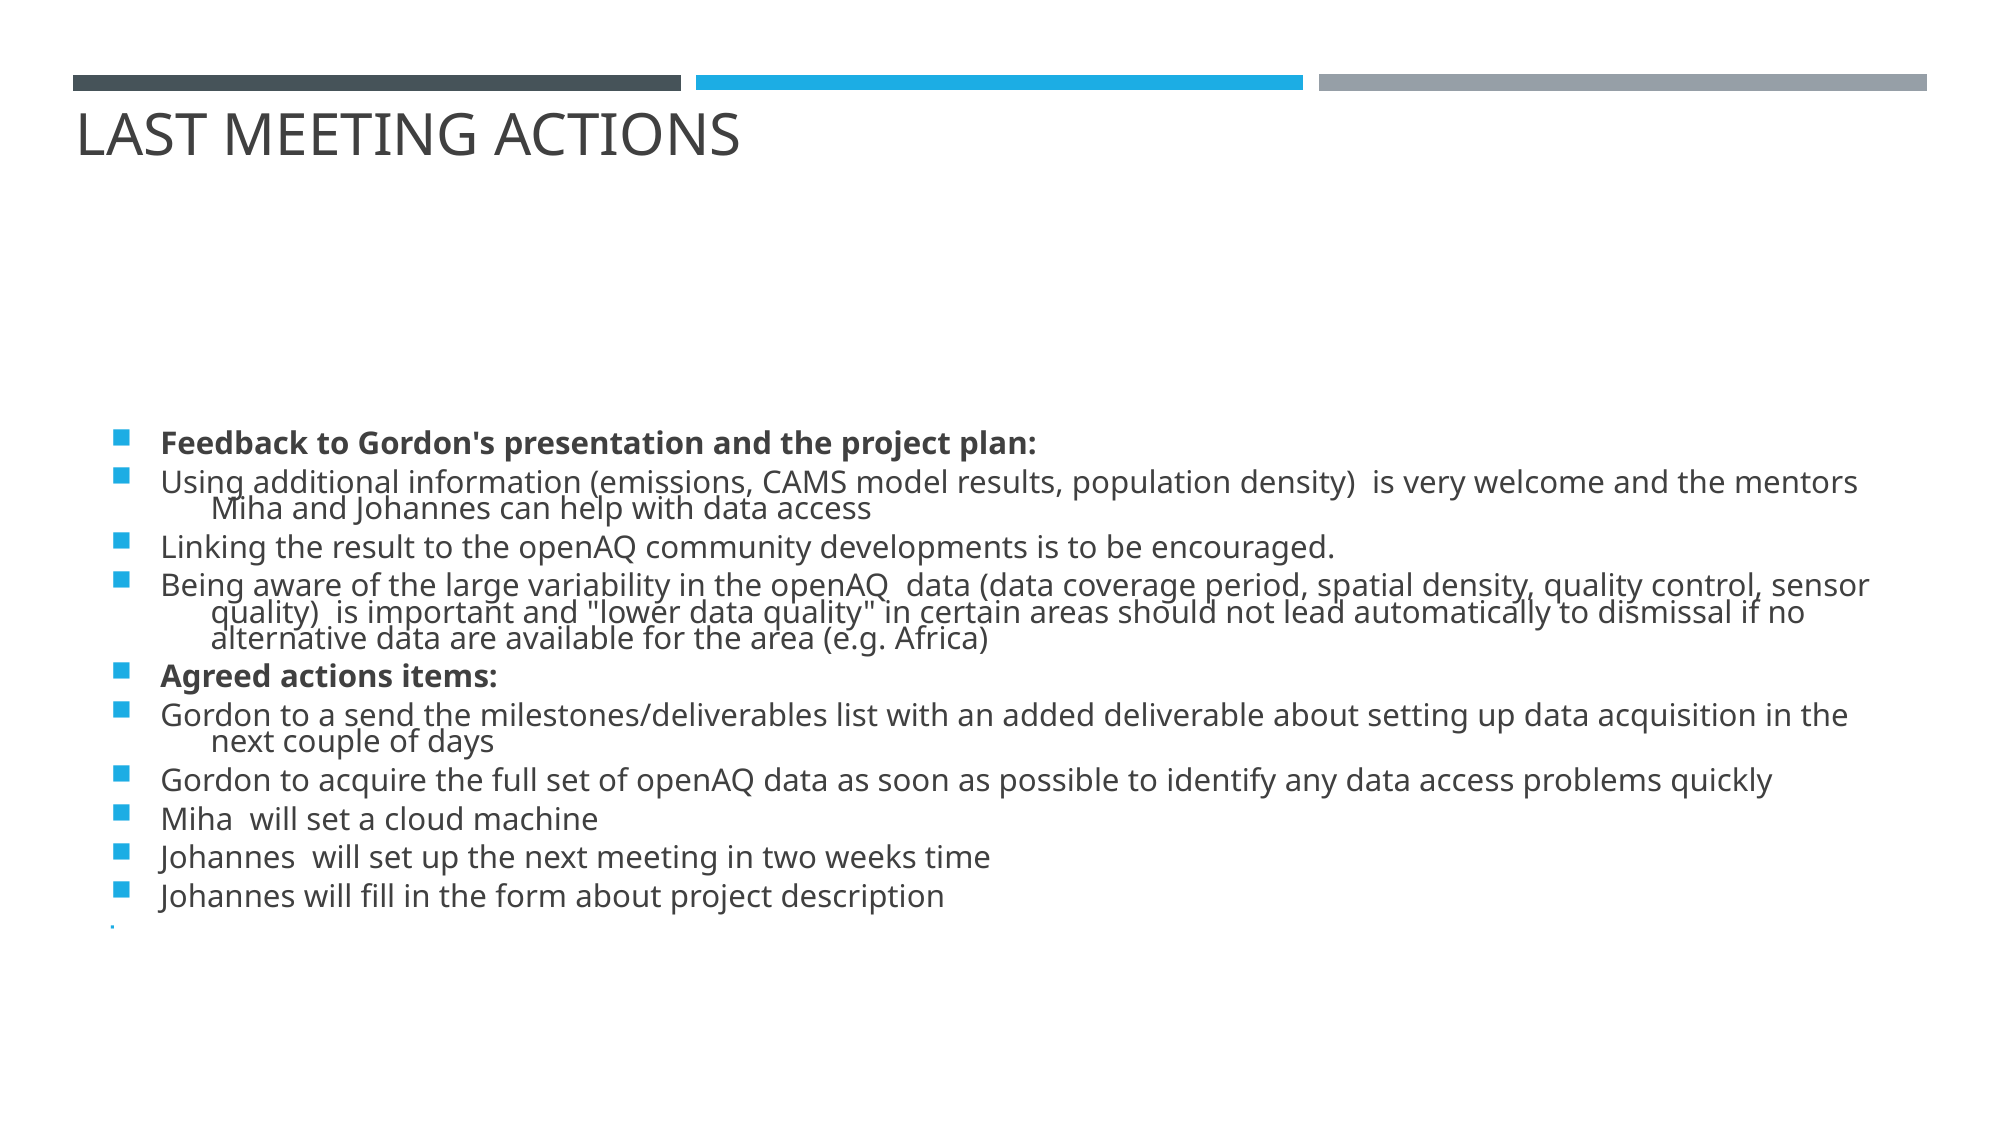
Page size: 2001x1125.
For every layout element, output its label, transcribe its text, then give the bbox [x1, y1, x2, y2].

list Feedback to Gordon's presentation and the project plan: Using additional information (emissions, CAMS model results, population density) is very welcome and the mentors Miha and Johannes can help with data access Linking the result to the openAQ community developments is to be encouraged. Being aware of the large variability in the openAQ data (data coverage period, spatial density, quality control, sensor quality) is important and "lower data quality" in certain areas should not lead automatically to dismissal if no alternative data are available for the area (e.g. Africa) Agreed actions items: Gordon to a send the milestones/deliverables list with an added deliverable about setting up data acquisition in the next couple of days Gordon to acquire the full set of openAQ data as soon as possible to identify any data access problems quickly Miha will set a cloud machine Johannes will set up the next meeting in two weeks time Johannes will fill in the form about project description [95, 383, 1905, 981]
title Last meeting ACtions [60, 71, 1870, 175]
